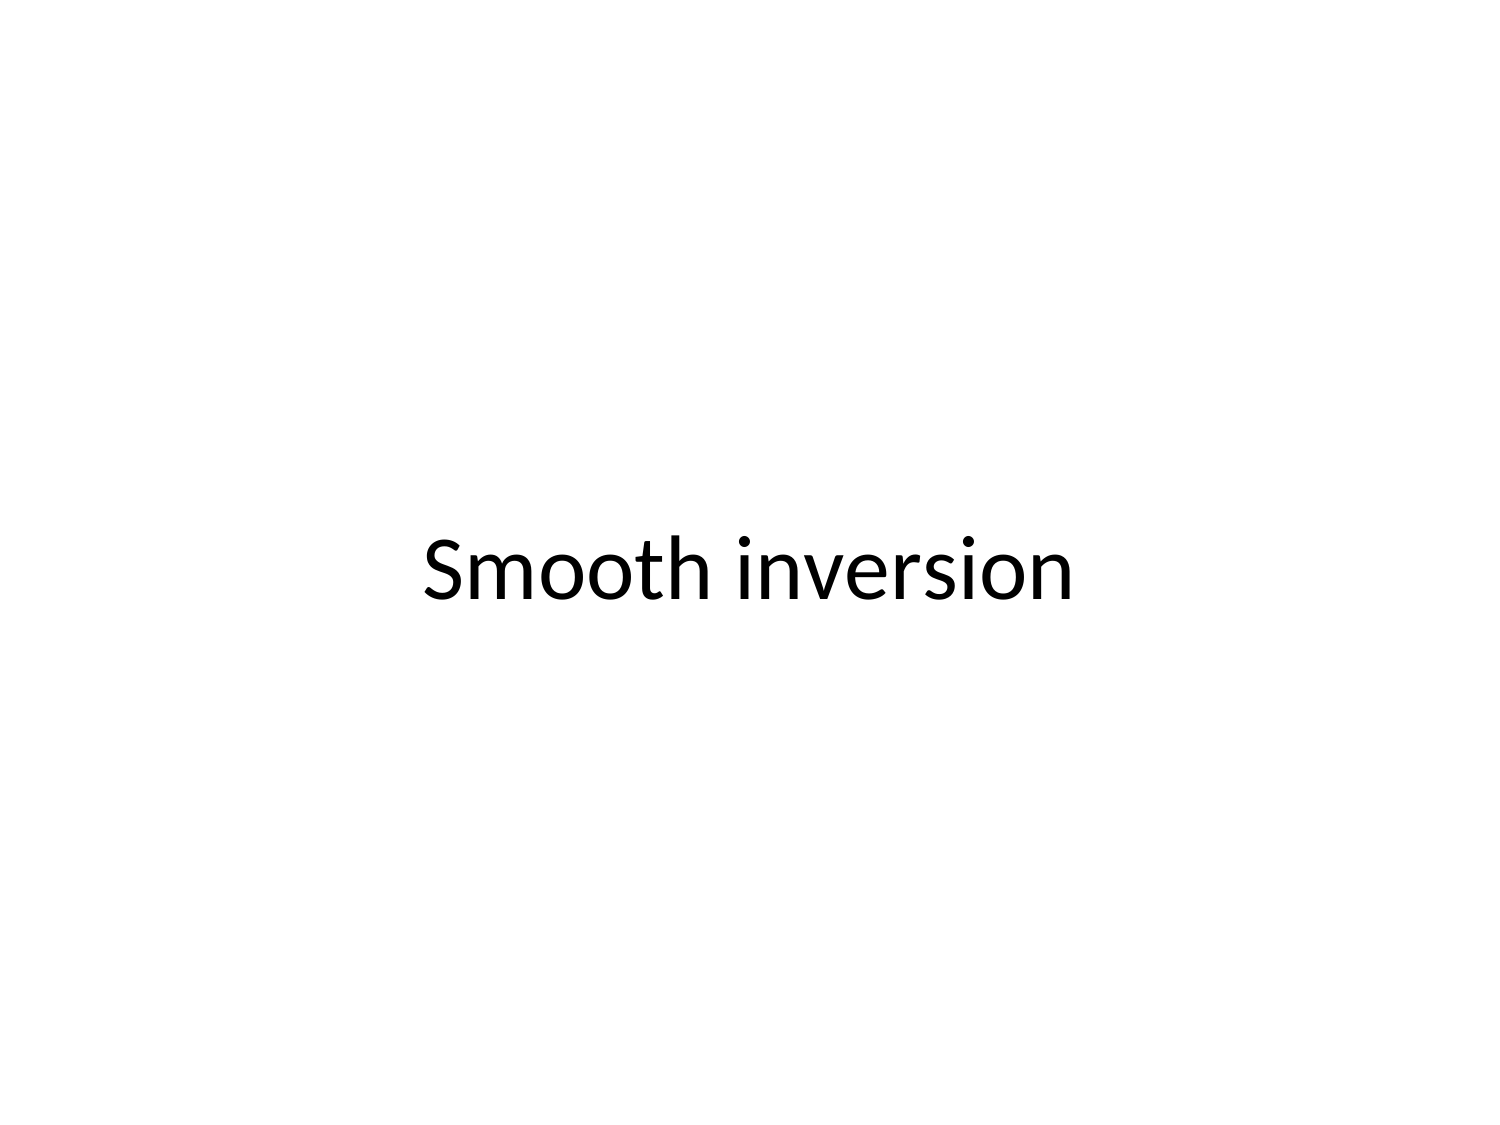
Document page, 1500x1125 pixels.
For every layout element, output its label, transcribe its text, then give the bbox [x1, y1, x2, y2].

title Smooth inversion [75, 444, 1426, 681]
